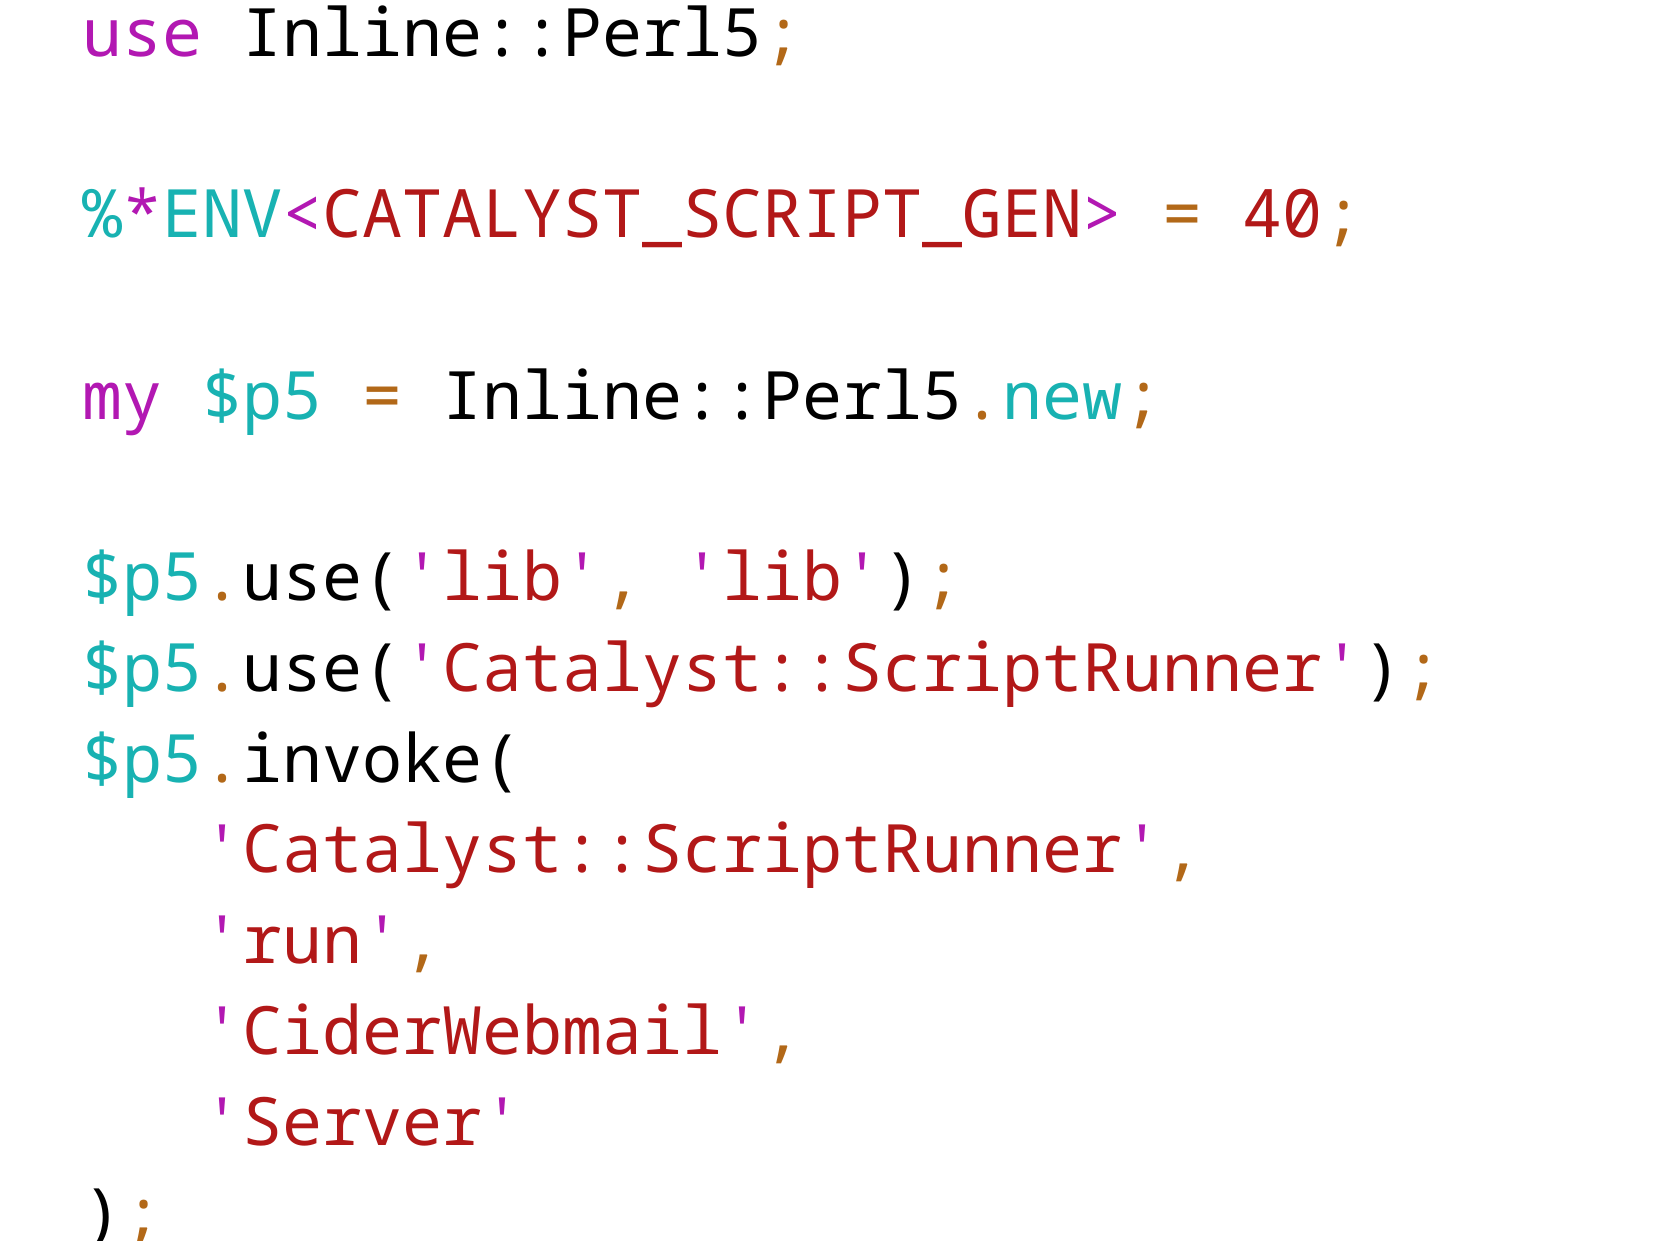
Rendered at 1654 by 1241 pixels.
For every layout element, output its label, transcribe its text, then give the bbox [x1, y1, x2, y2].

subtitle use Inline::Perl5; %*ENV<CATALYST_SCRIPT_GEN> = 40; my $p5 = Inline::Perl5.new; $p5.use('lib', 'lib'); $p5.use('Catalyst::ScriptRunner'); $p5.invoke( 'Catalyst::ScriptRunner', 'run', 'CiderWebmail', 'Server' ); [82, 91, 1571, 1149]
